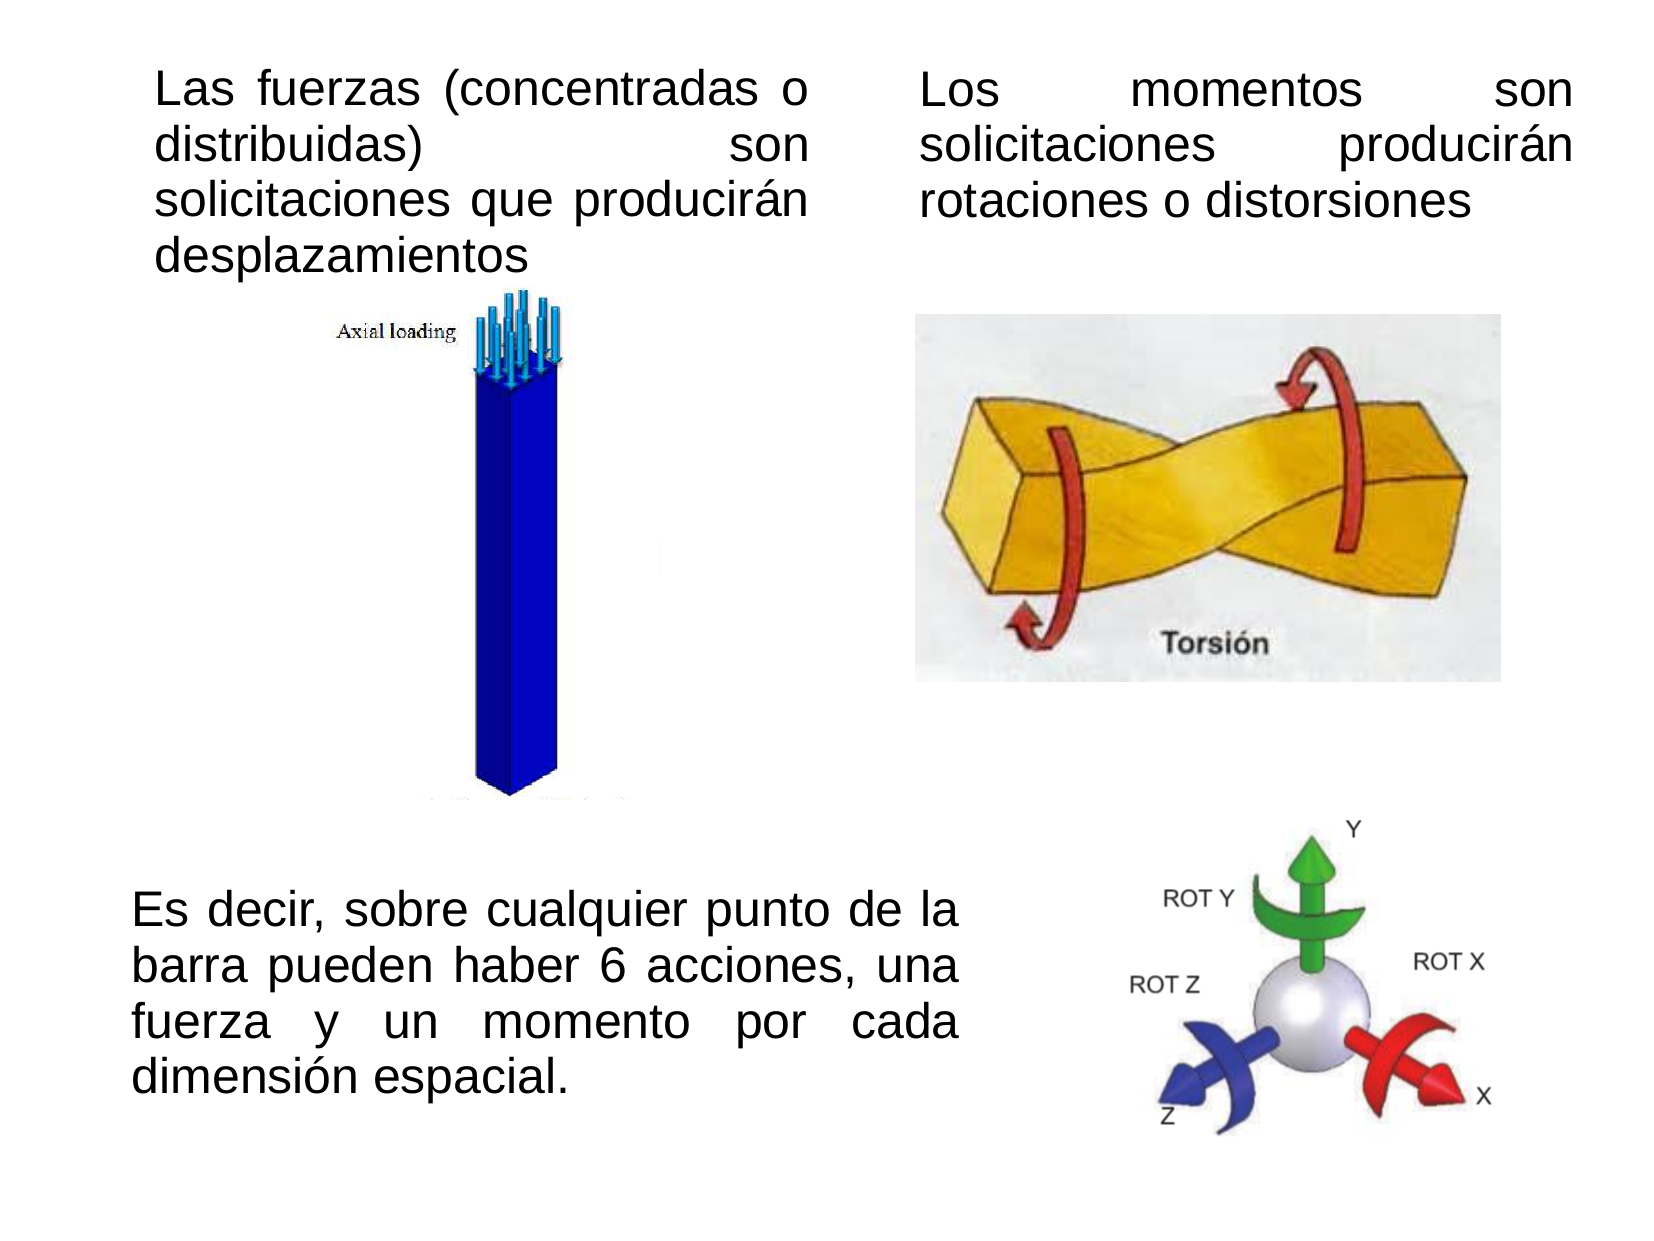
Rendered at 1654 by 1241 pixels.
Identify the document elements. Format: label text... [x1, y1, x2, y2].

picture [915, 314, 1501, 682]
picture [1109, 795, 1541, 1141]
list Las fuerzas (concentradas o distribuidas) son solicitaciones que producirán desplazamientos [83, 60, 811, 780]
title Es decir, sobre cualquier punto de la barra pueden haber 6 acciones, una fuerza y un momento por cada dimensión espacial. [131, 810, 961, 1177]
picture [330, 285, 661, 800]
list Los momentos son solicitaciones producirán rotaciones o distorsiones [848, 60, 1576, 781]
